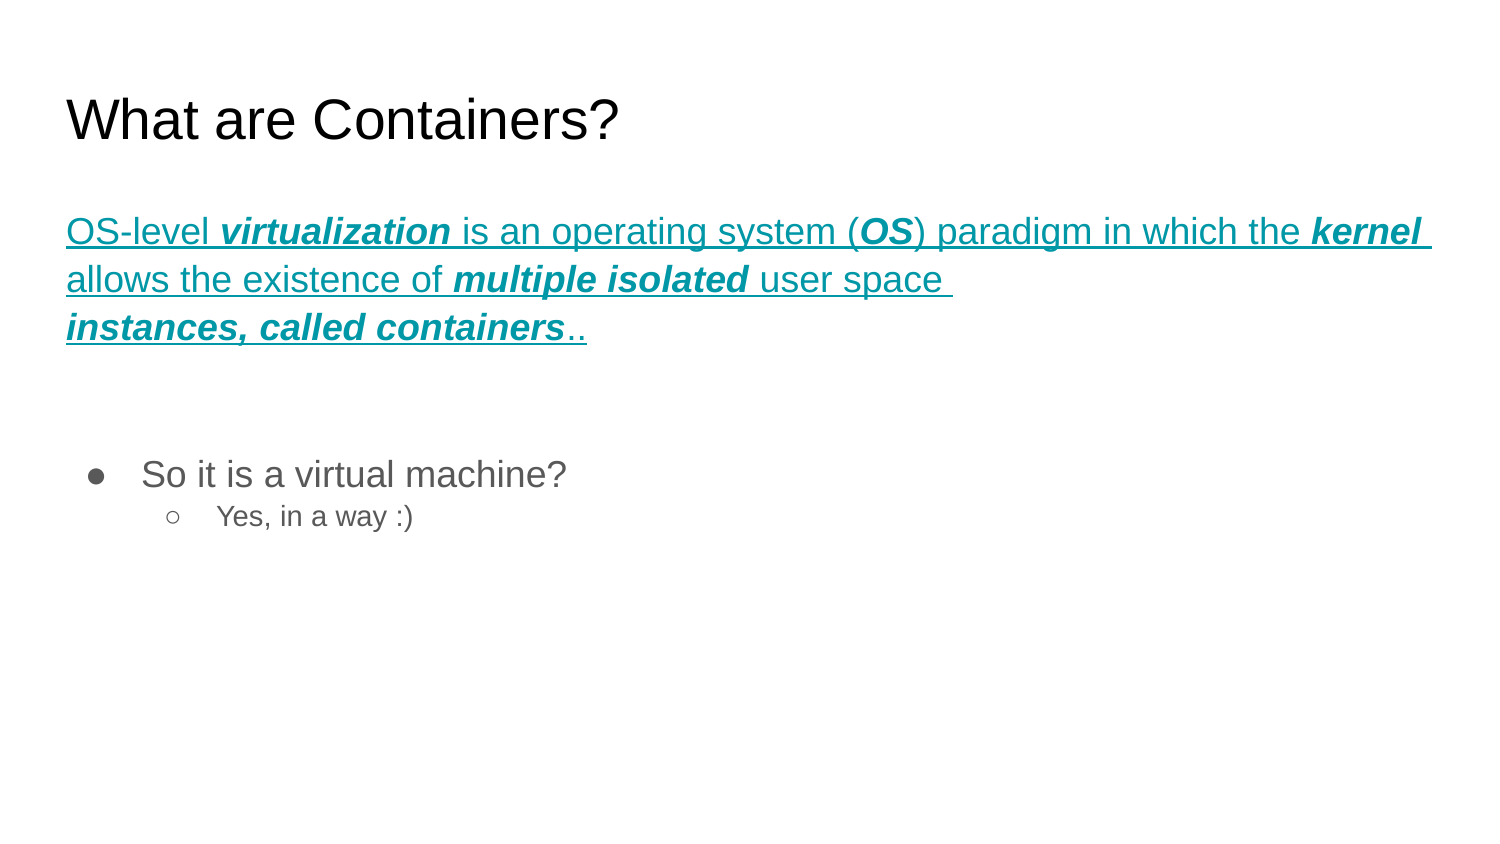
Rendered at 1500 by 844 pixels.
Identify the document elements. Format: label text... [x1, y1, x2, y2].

title What are Containers? [51, 72, 1449, 167]
list OS-level virtualization is an operating system (OS) paradigm in which the kernel allows the existence of multiple isolated user space instances, called containers.. So it is a virtual machine? Yes, in a way :) [51, 189, 1449, 750]
